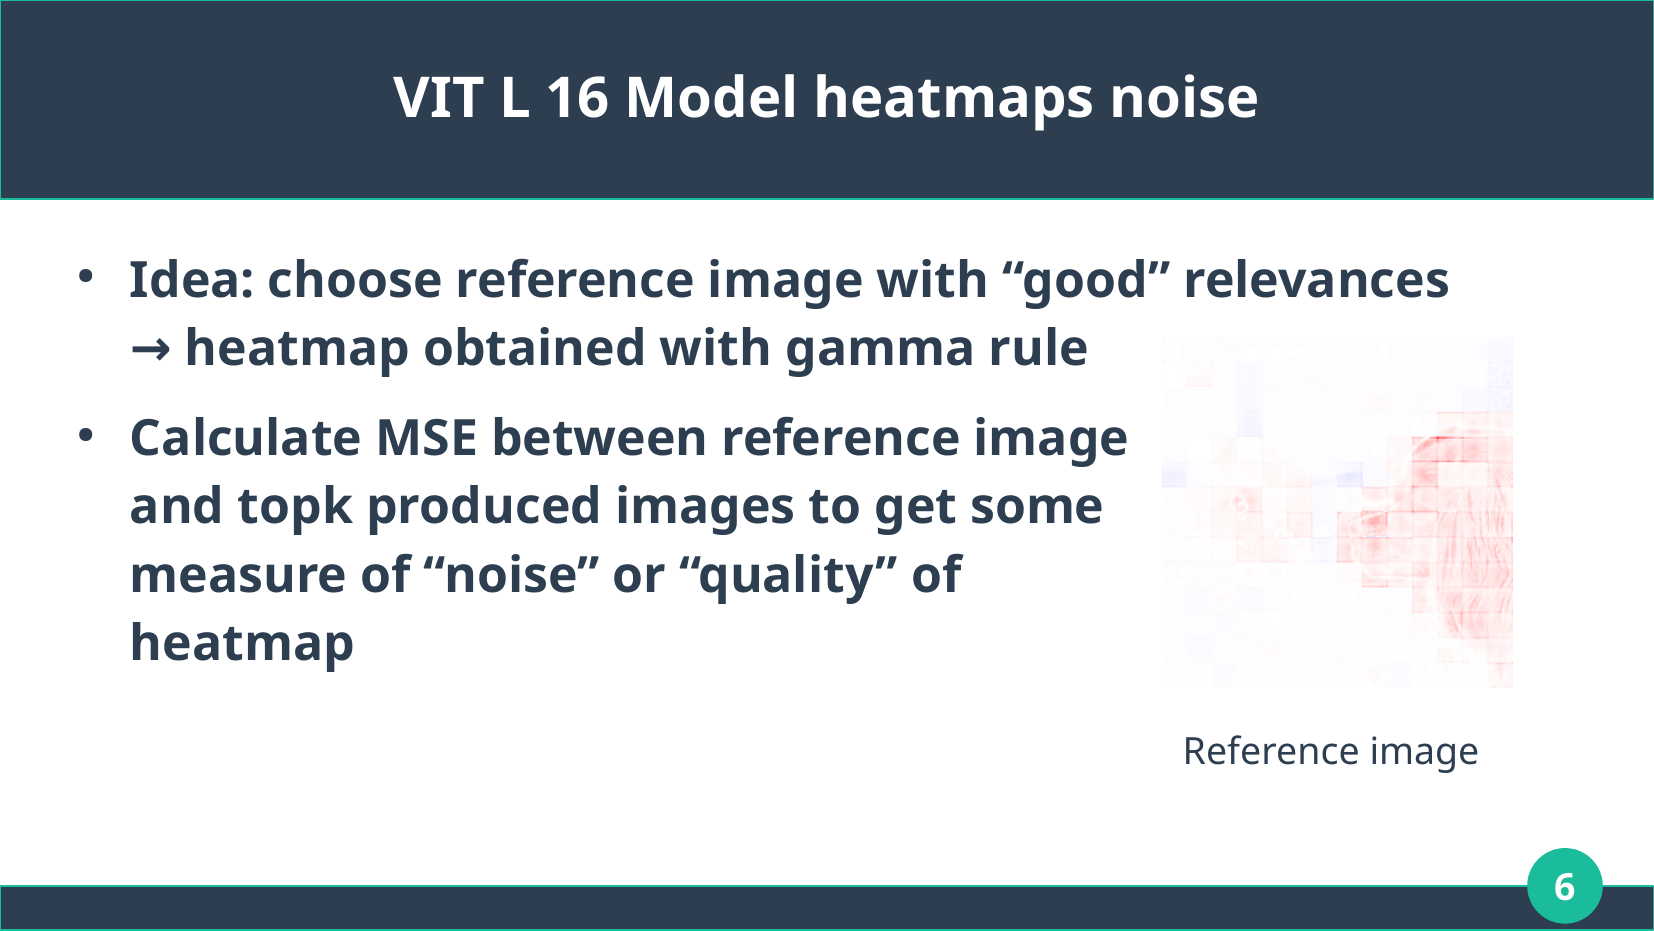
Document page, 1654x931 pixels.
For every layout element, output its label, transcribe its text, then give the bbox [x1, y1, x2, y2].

text_box Reference image [1162, 712, 1501, 788]
picture [1162, 337, 1513, 688]
title VIT L 16 Model heatmaps noise [59, 37, 1595, 156]
list Idea: choose reference image with “good” relevances → heatmap obtained with gamma rule Calculate MSE between reference image and topk produced images to get some measure of “noise” or “quality” of heatmap [59, 243, 1595, 864]
